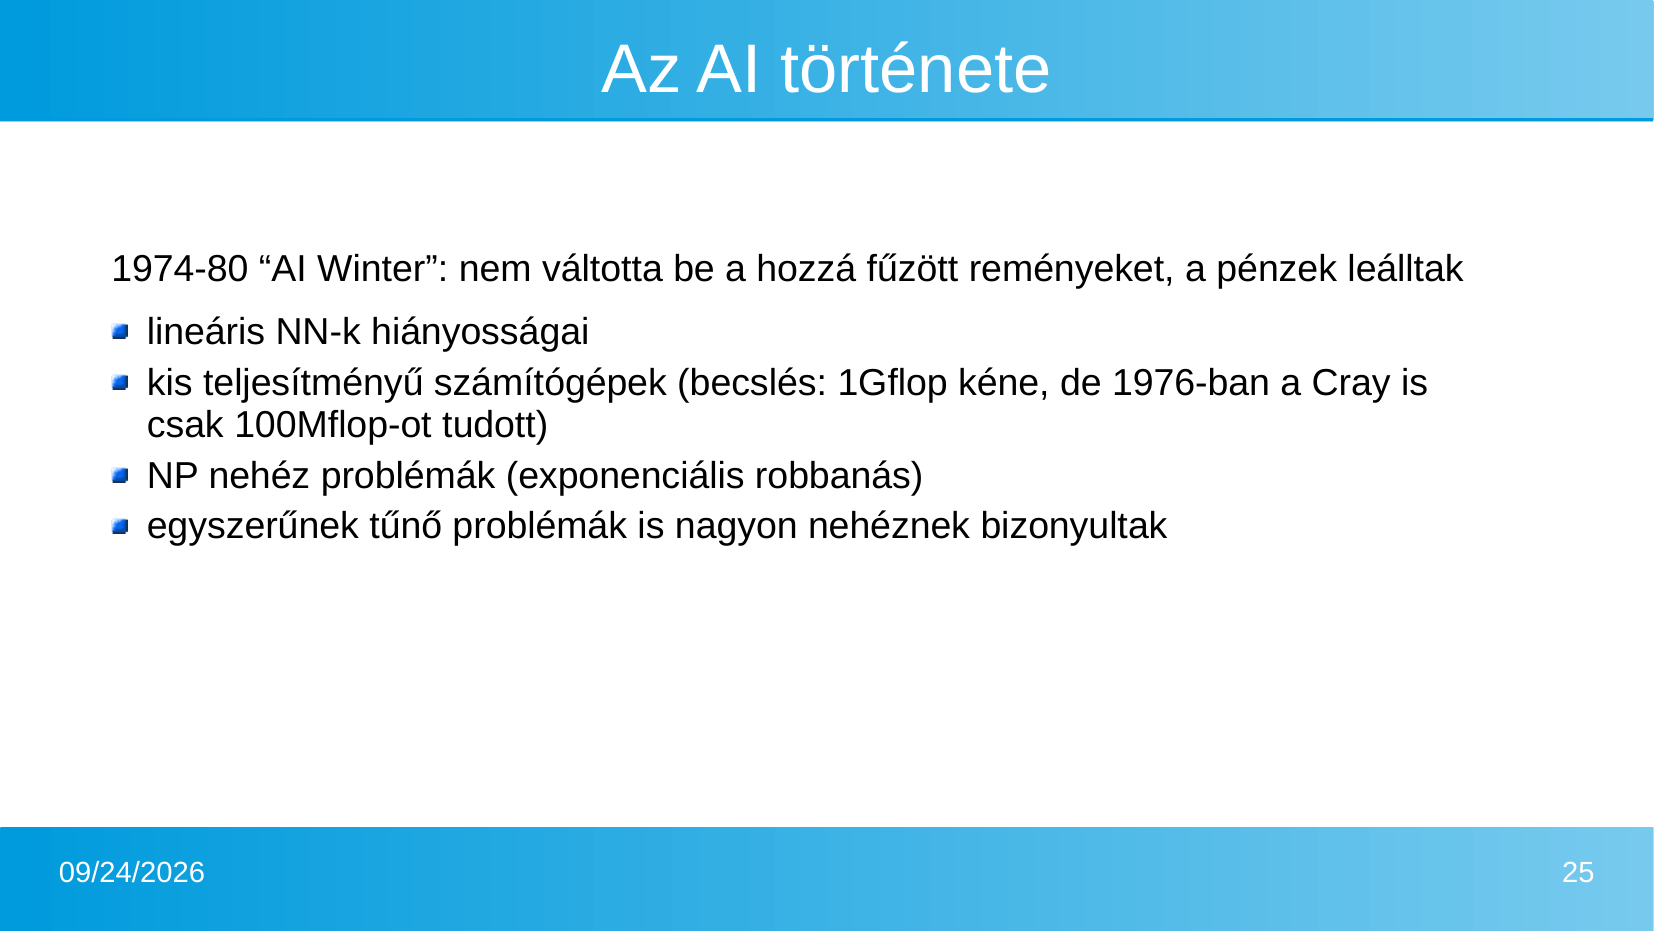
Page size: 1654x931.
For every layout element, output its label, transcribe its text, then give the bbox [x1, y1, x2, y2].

text_box 1974-80 “AI Winter”: nem váltotta be a hozzá fűzött reményeket, a pénzek leálltak lineáris NN-k hiányosságai kis teljesítményű számítógépek (becslés: 1Gflop kéne, de 1976-ban a Cray is csak 100Mflop-ot tudott) NP nehéz problémák (exponenciális robbanás) egyszerűnek tűnő problémák is nagyon nehéznek bizonyultak [96, 239, 1515, 584]
title Az AI története [59, 29, 1595, 108]
